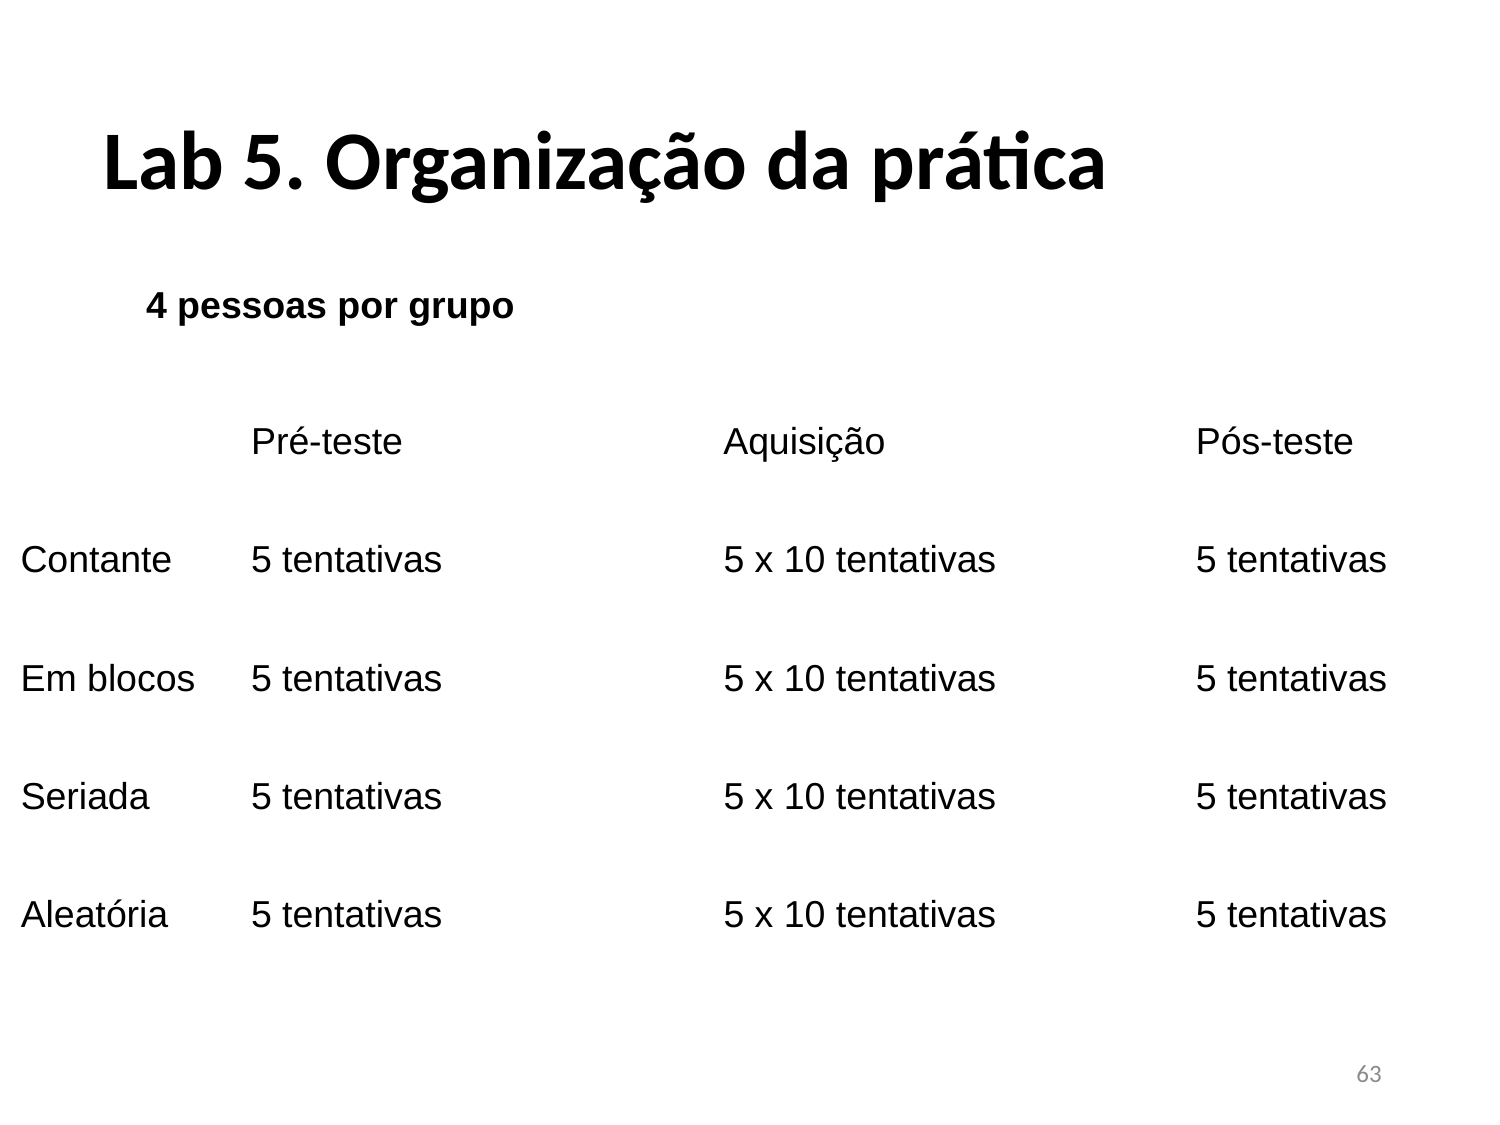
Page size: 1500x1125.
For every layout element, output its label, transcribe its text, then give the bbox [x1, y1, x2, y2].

text_box 5 tentativas [236, 767, 458, 825]
text_box 5 tentativas [1181, 649, 1403, 707]
text_box Seriada [6, 767, 165, 825]
text_box 5 tentativas [1181, 767, 1403, 825]
text_box 5 tentativas [1181, 531, 1403, 589]
text_box 5 x 10 tentativas [708, 531, 1012, 589]
text_box Em blocos [5, 649, 211, 707]
text_box 5 x 10 tentativas [708, 767, 1063, 827]
text_box Aquisição [708, 413, 901, 471]
text_box 5 tentativas [236, 885, 458, 943]
text_box Contante [5, 531, 188, 589]
text_box 4 pessoas por grupo [131, 277, 1152, 335]
text_box 5 tentativas [236, 649, 458, 707]
text_box Pré-teste [236, 413, 418, 471]
text_box Aleatória [6, 885, 184, 943]
text_box 5 x 10 tentativas [708, 885, 1034, 945]
text_box 5 x 10 tentativas [708, 649, 1063, 709]
text_box Pós-teste [1181, 413, 1370, 471]
text_box 5 tentativas [236, 531, 458, 589]
title Lab 5. Organização da prática [103, 59, 1397, 278]
text_box 5 tentativas [1181, 885, 1403, 943]
